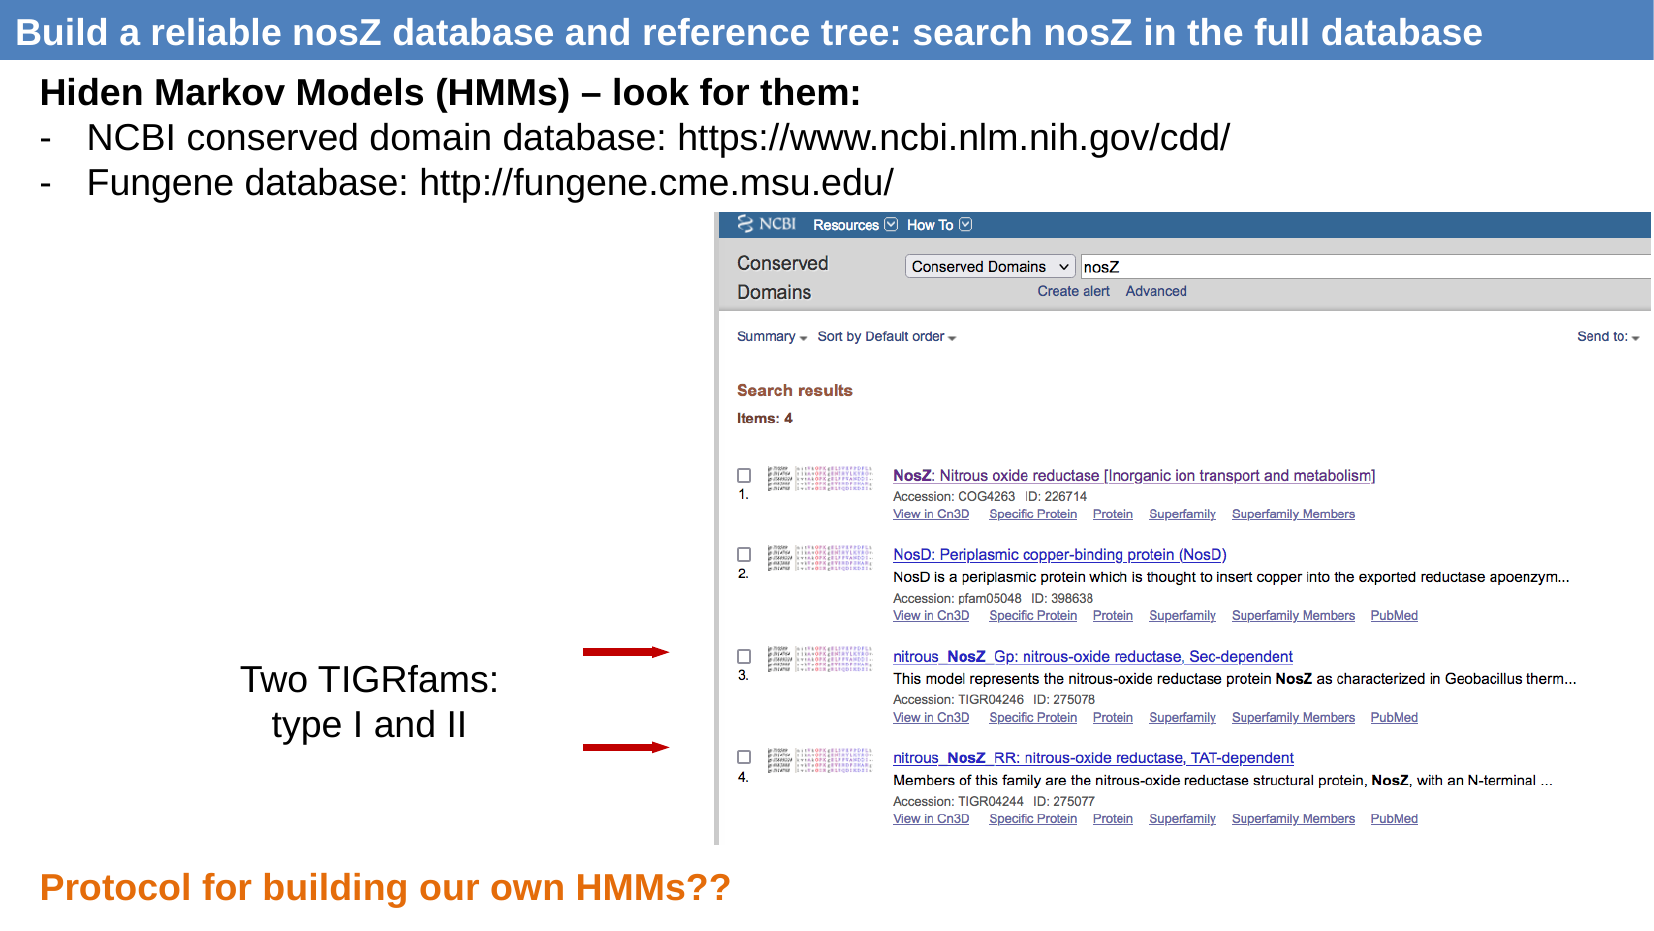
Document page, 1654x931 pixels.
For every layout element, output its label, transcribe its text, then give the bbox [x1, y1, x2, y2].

picture [714, 212, 1651, 845]
text_box Build a reliable nosZ database and reference tree: search nosZ in the full database [0, 0, 1654, 60]
text_box Two TIGRfams: type I and II [156, 647, 583, 754]
text_box Protocol for building our own HMMs?? [24, 855, 1098, 916]
text_box Hiden Markov Models (HMMs) – look for them: NCBI conserved domain database: https://www.ncbi.nlm.nih.gov/cdd/ Fungene database: http://fungene.cme.msu.edu/ [24, 60, 1478, 213]
